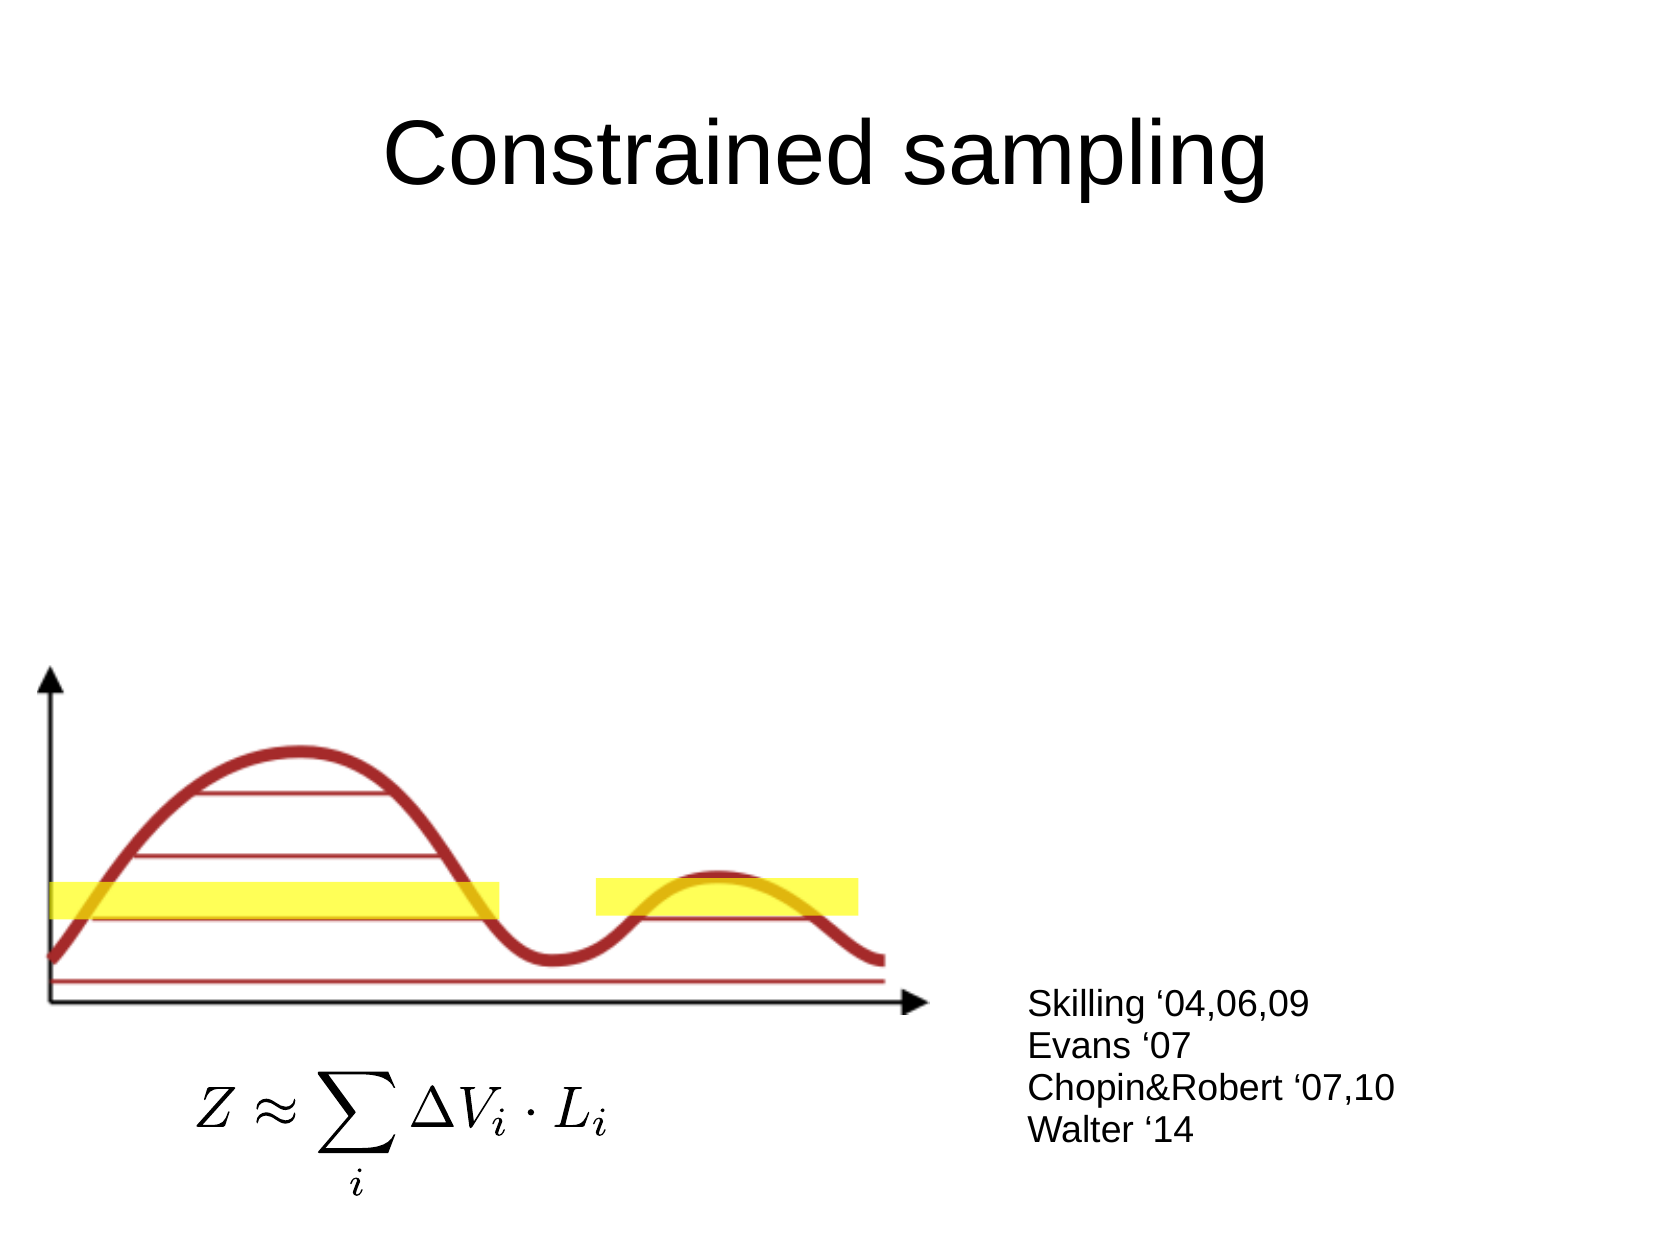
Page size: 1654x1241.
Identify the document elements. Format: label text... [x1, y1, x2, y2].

text_box [193, 1065, 608, 1196]
picture [37, 664, 930, 1015]
text_box [49, 881, 500, 920]
text_box [595, 878, 859, 916]
text_box Skilling ‘04,06,09 Evans ‘07 Chopin&Robert ‘07,10 Walter ‘14 [1012, 975, 1651, 1201]
title Constrained sampling [82, 49, 1571, 257]
